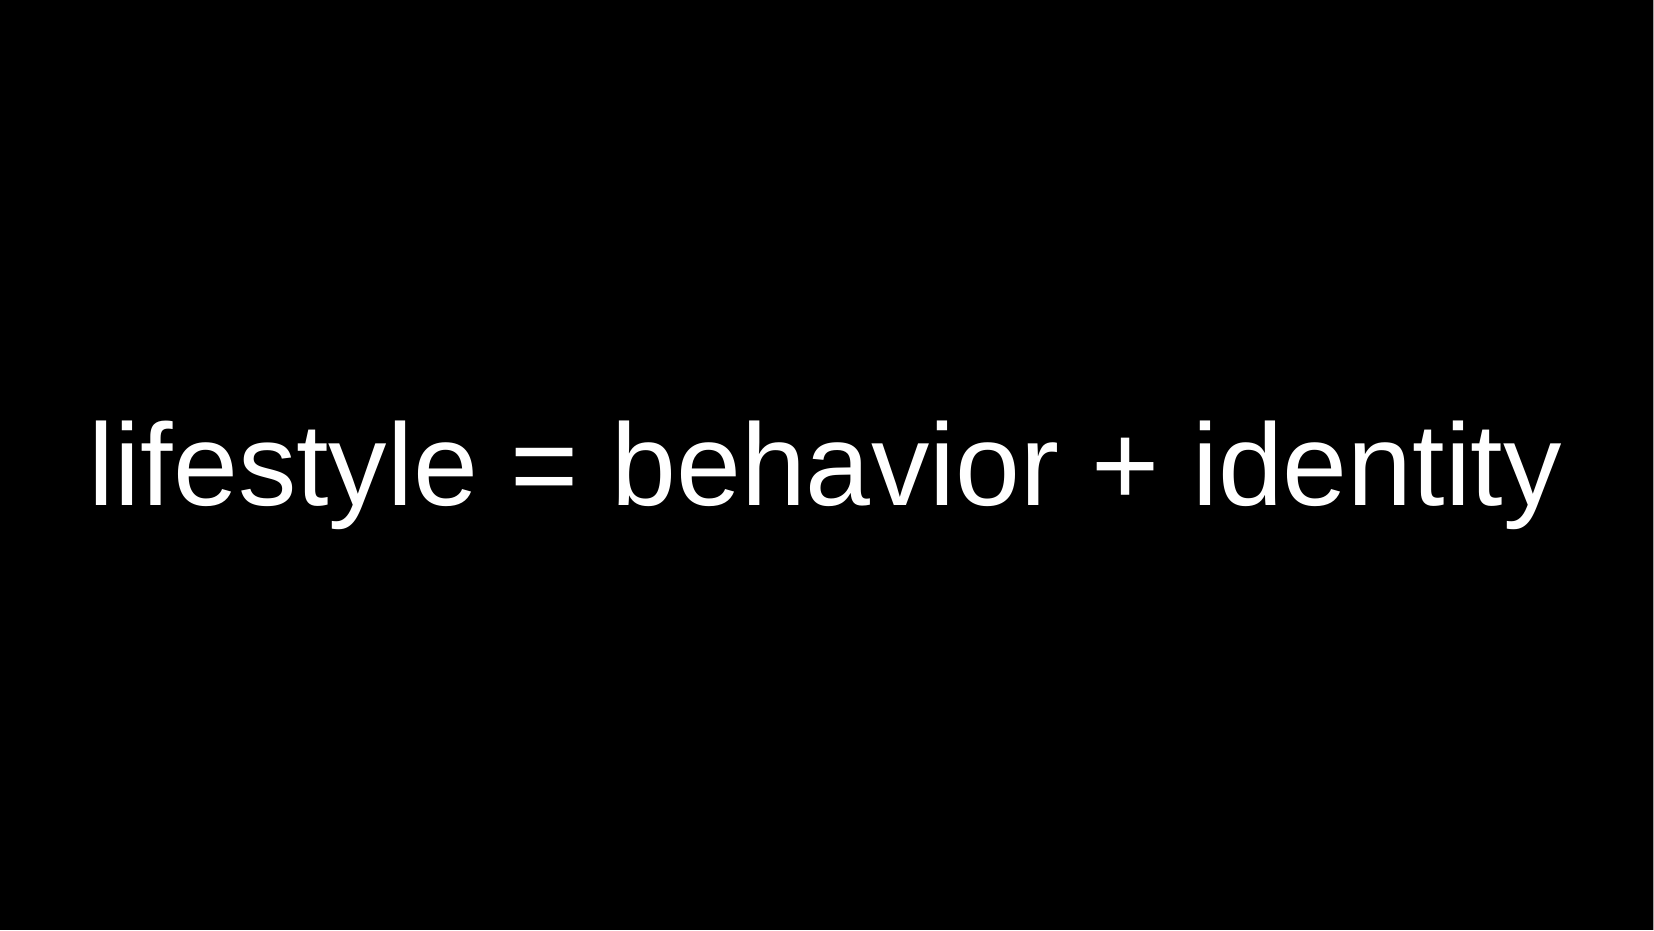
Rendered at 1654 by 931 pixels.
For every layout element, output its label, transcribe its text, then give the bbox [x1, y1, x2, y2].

subtitle lifestyle = behavior + identity [82, 0, 1571, 931]
